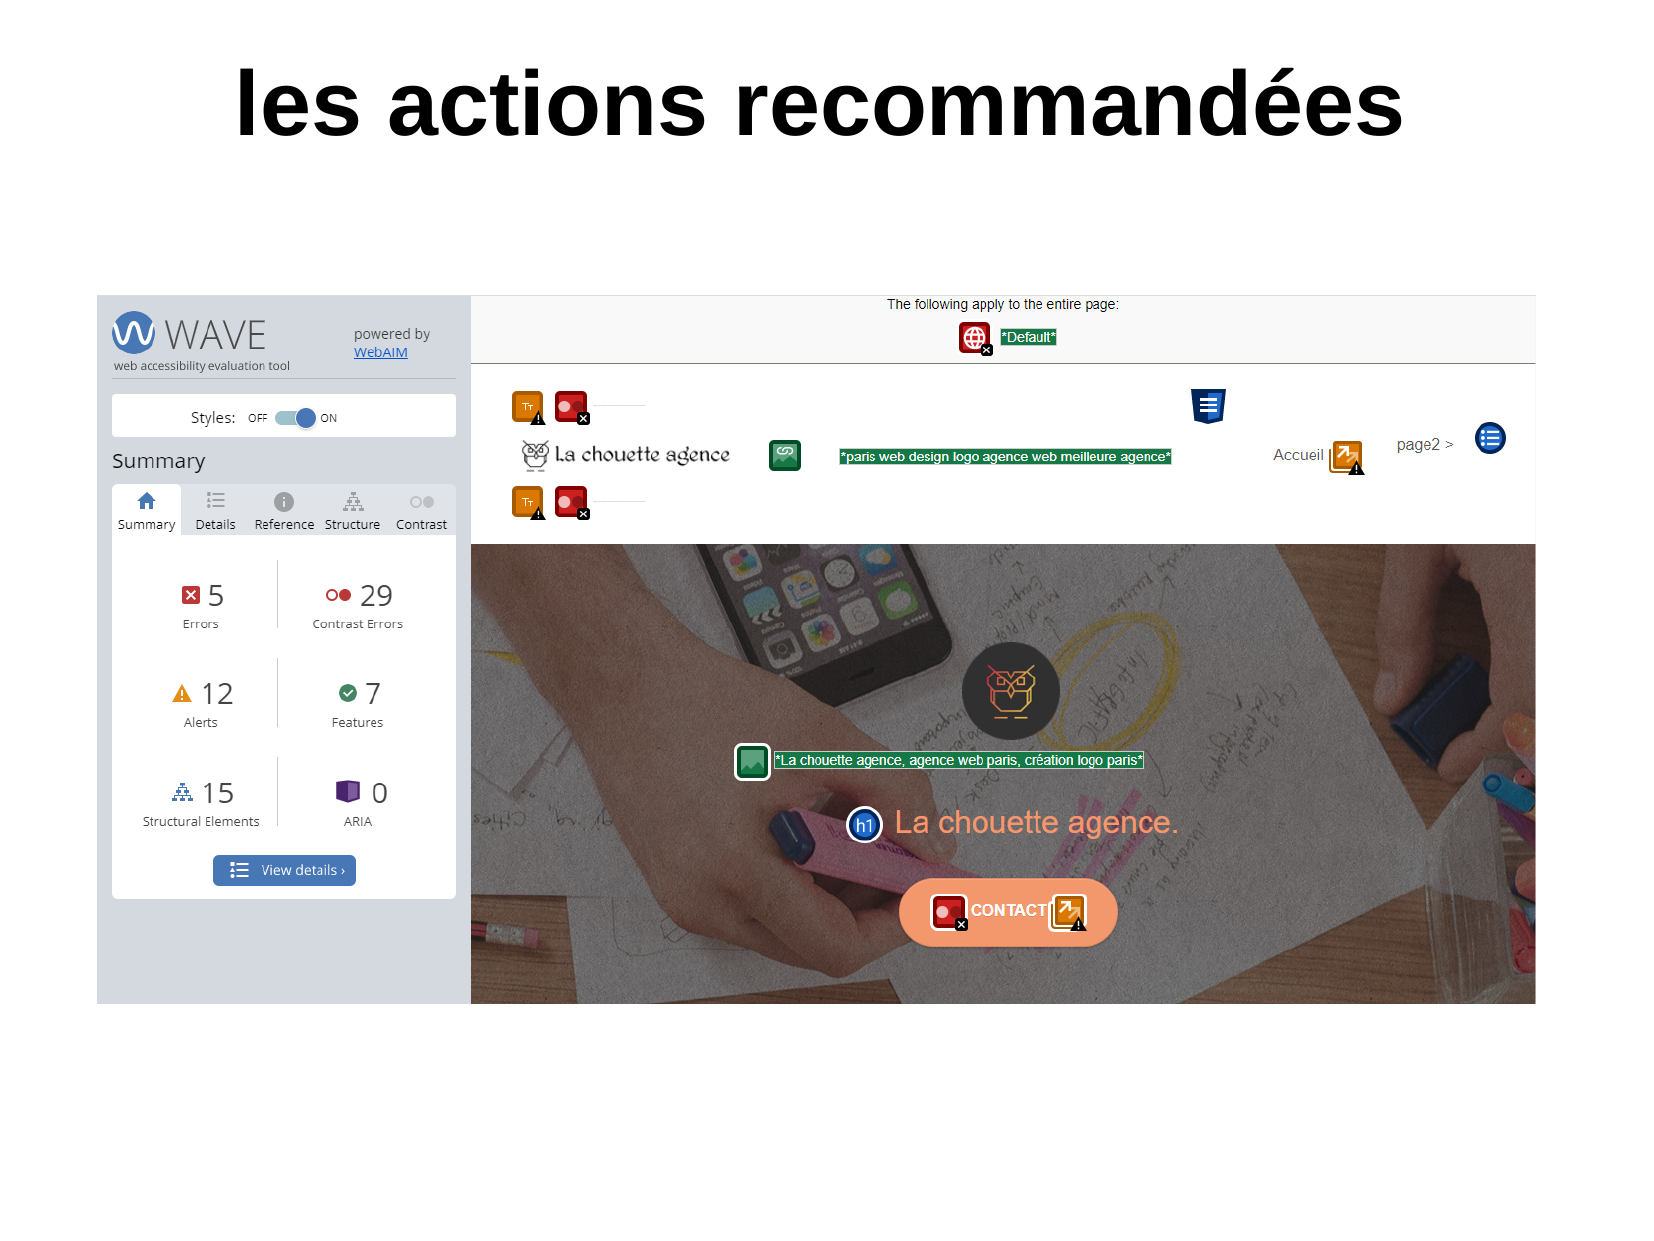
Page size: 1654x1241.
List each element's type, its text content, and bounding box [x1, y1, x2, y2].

picture [97, 295, 1536, 1004]
title les actions recommandées [76, 0, 1565, 208]
